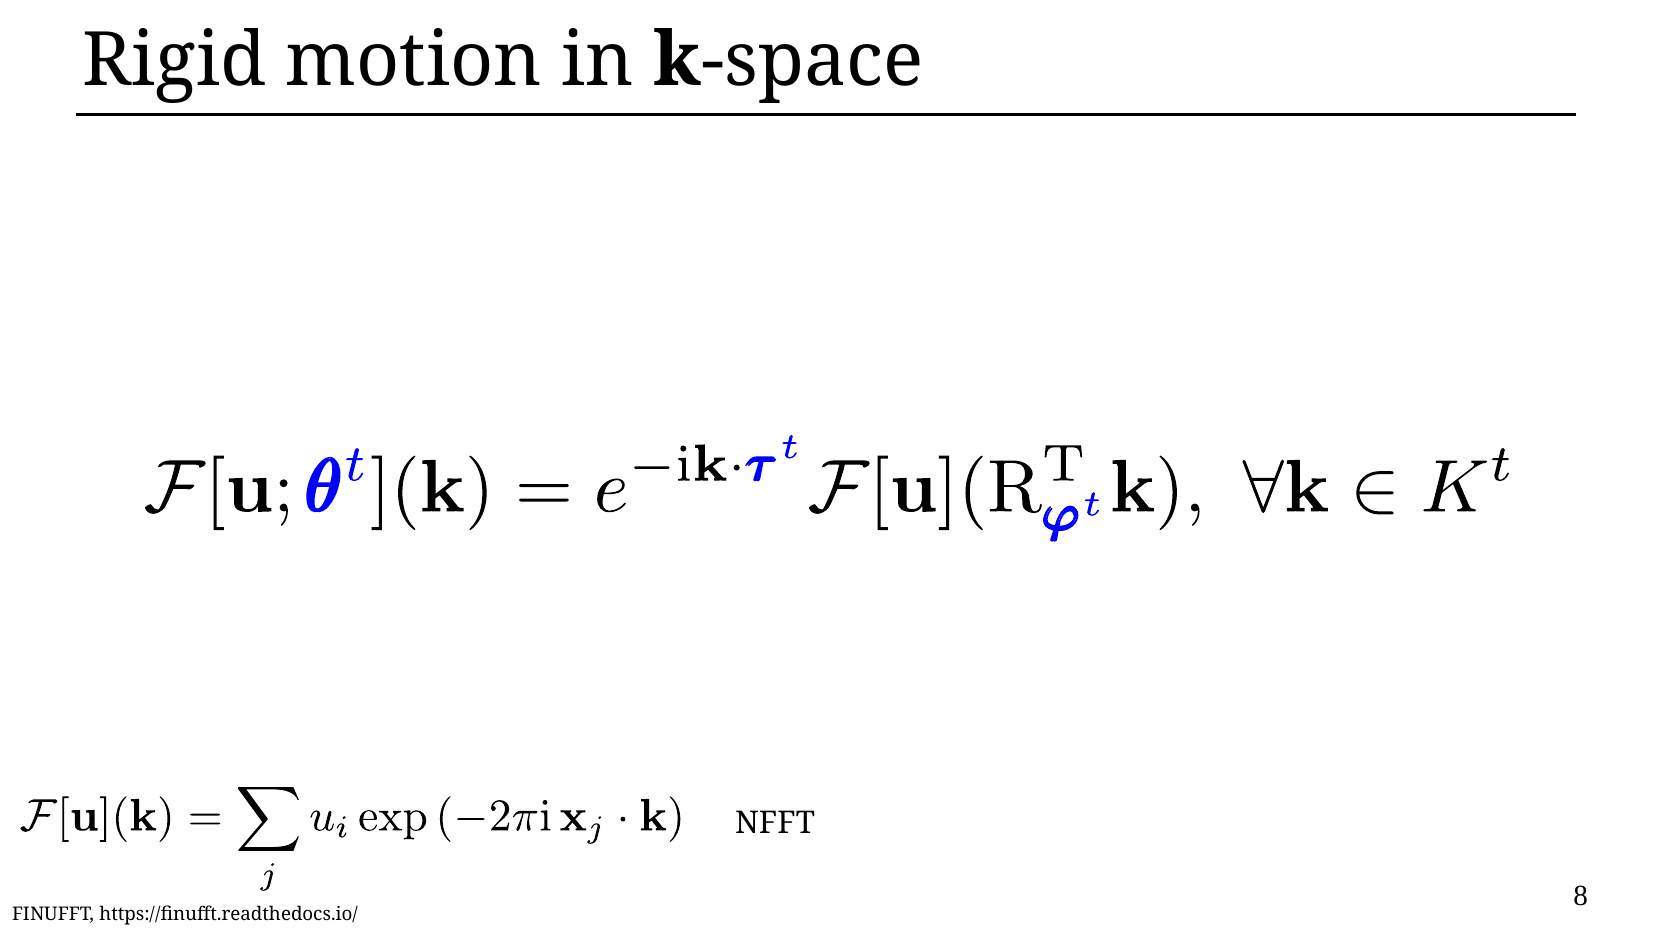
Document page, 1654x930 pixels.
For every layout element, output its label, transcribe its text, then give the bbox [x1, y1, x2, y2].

title Rigid motion in k-space [82, 7, 1571, 105]
text_box FINUFFT, https://finufft.readthedocs.io/ [0, 892, 1528, 930]
picture [140, 432, 1513, 545]
text_box NFFT [683, 792, 867, 852]
picture [17, 785, 683, 893]
